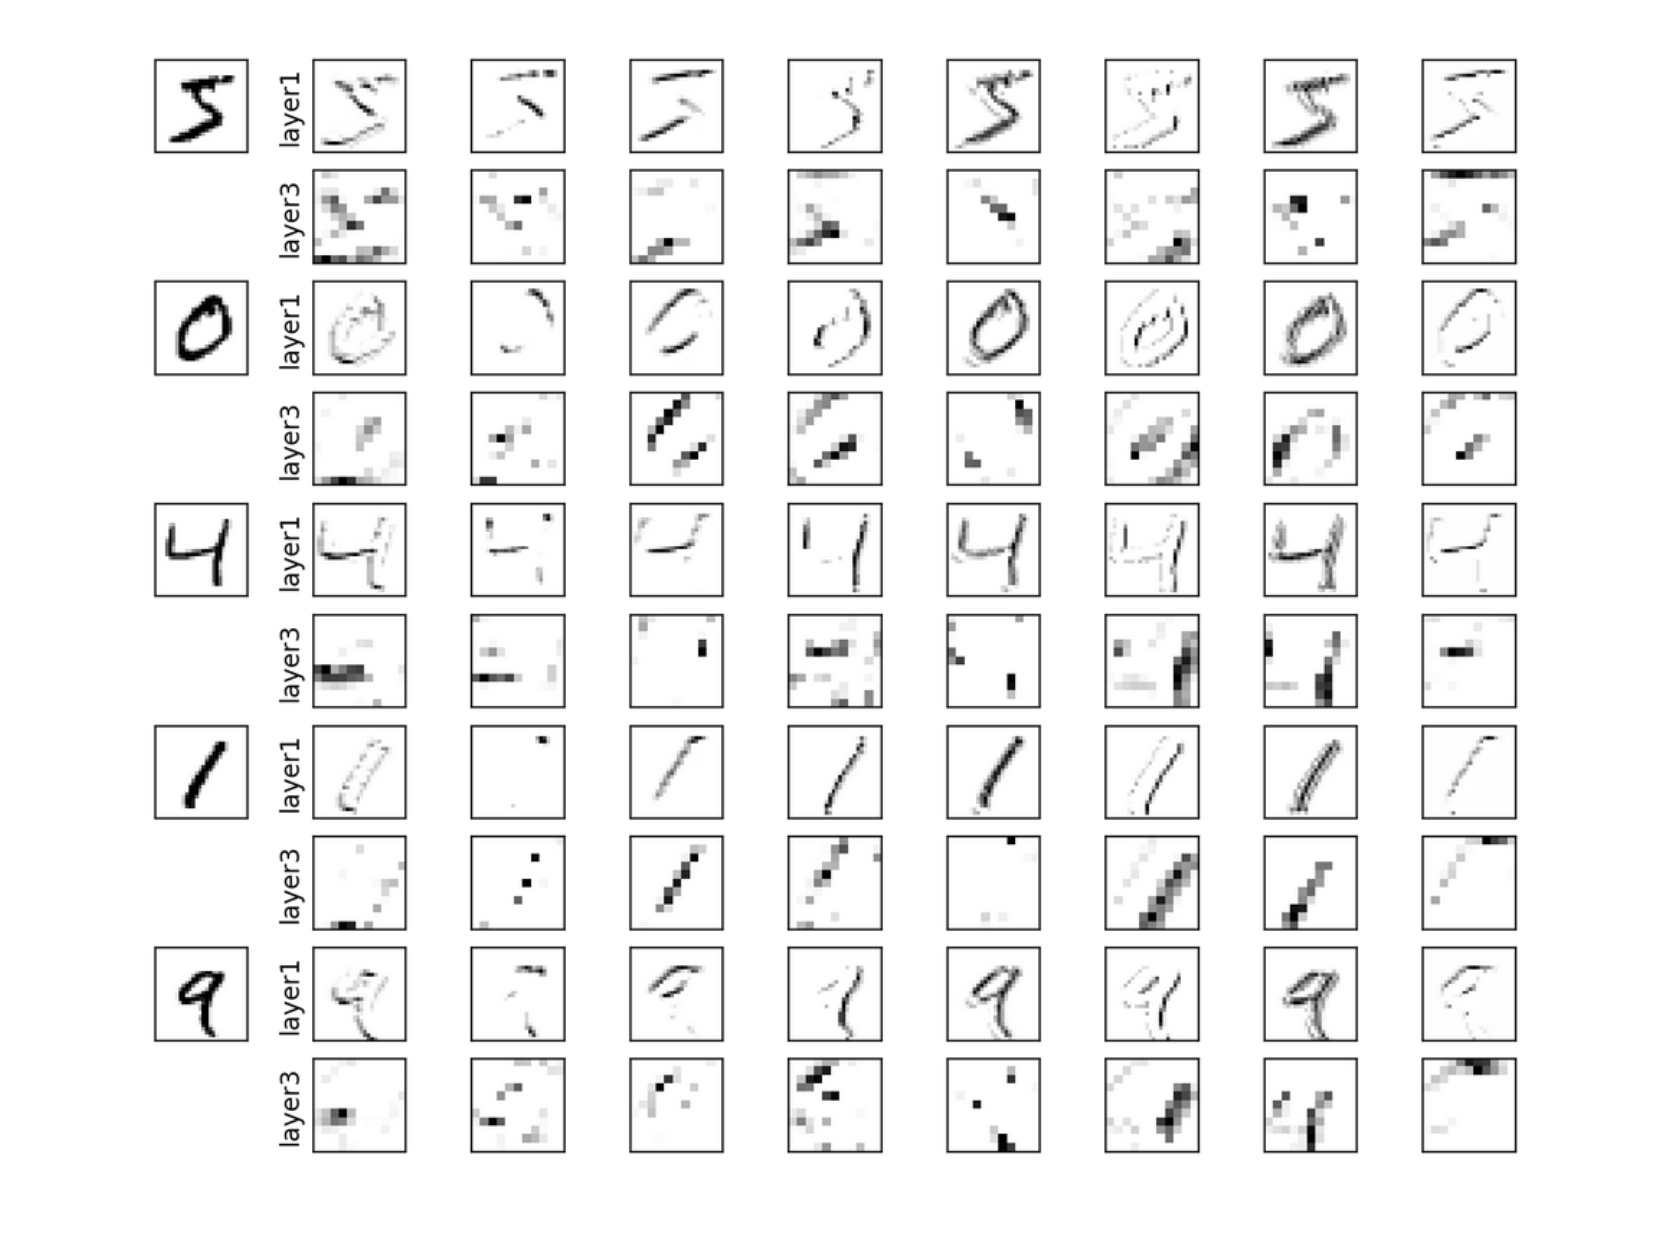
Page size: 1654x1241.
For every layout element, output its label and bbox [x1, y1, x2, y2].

picture [131, 38, 1531, 1171]
